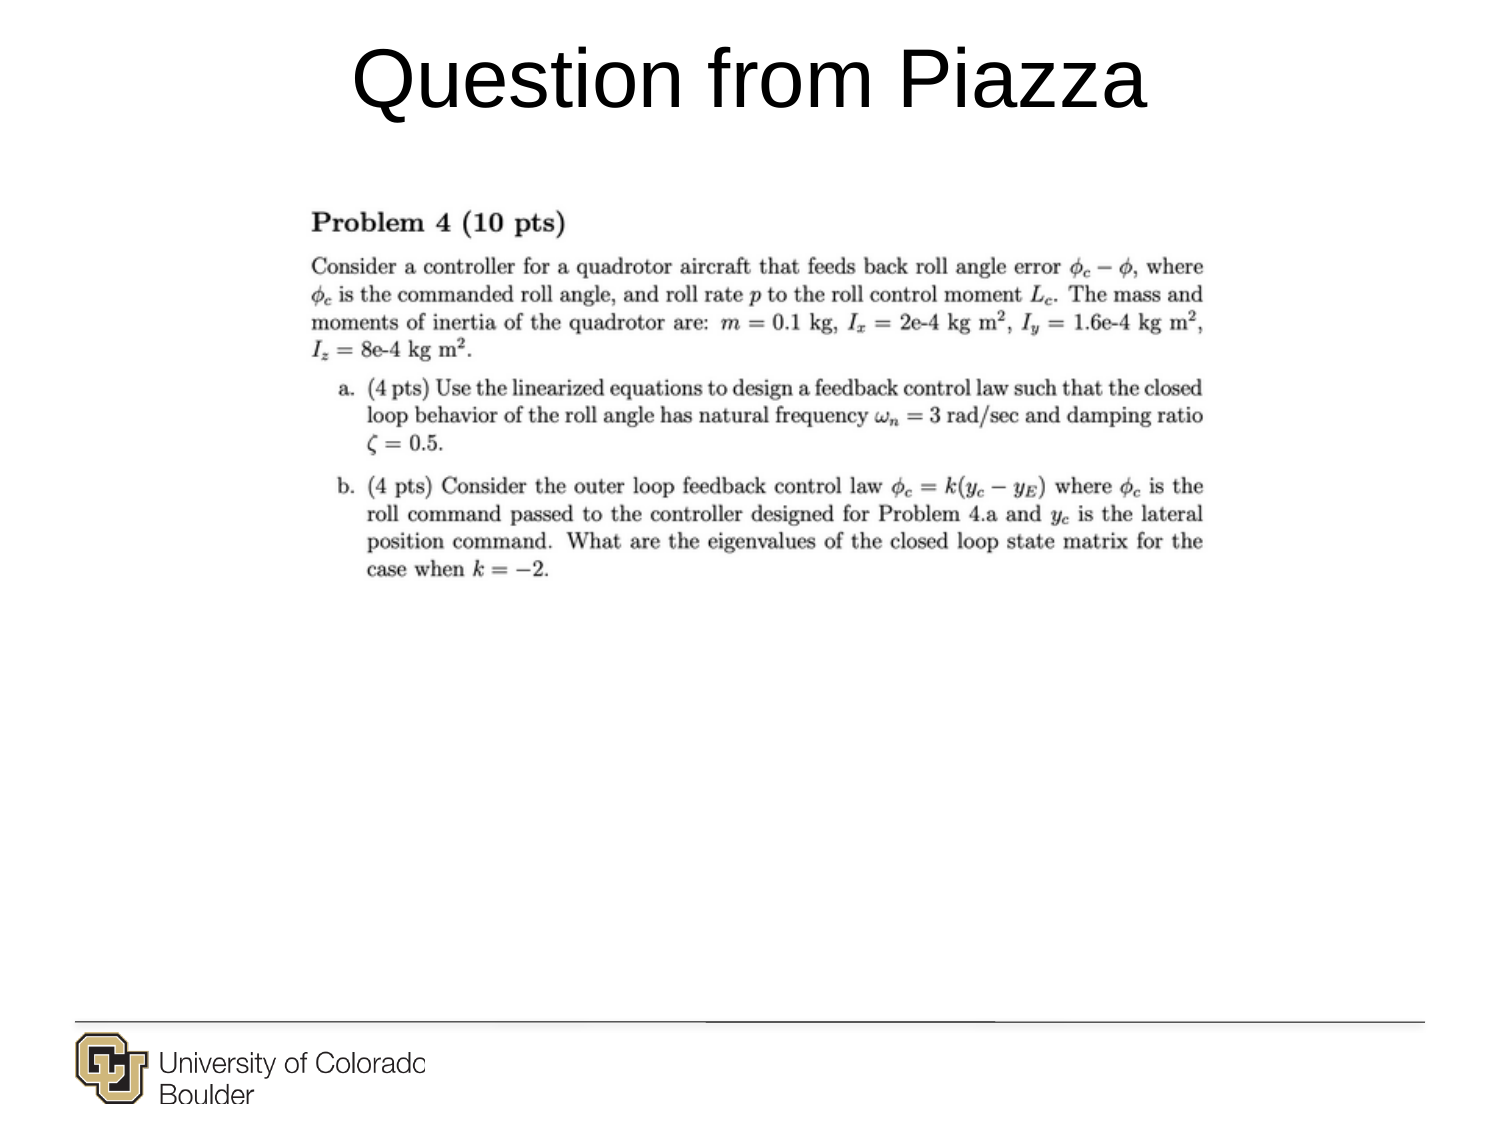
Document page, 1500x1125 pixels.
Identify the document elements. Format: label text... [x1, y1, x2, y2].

picture [287, 188, 1231, 609]
title Question from Piazza [75, 18, 1425, 140]
